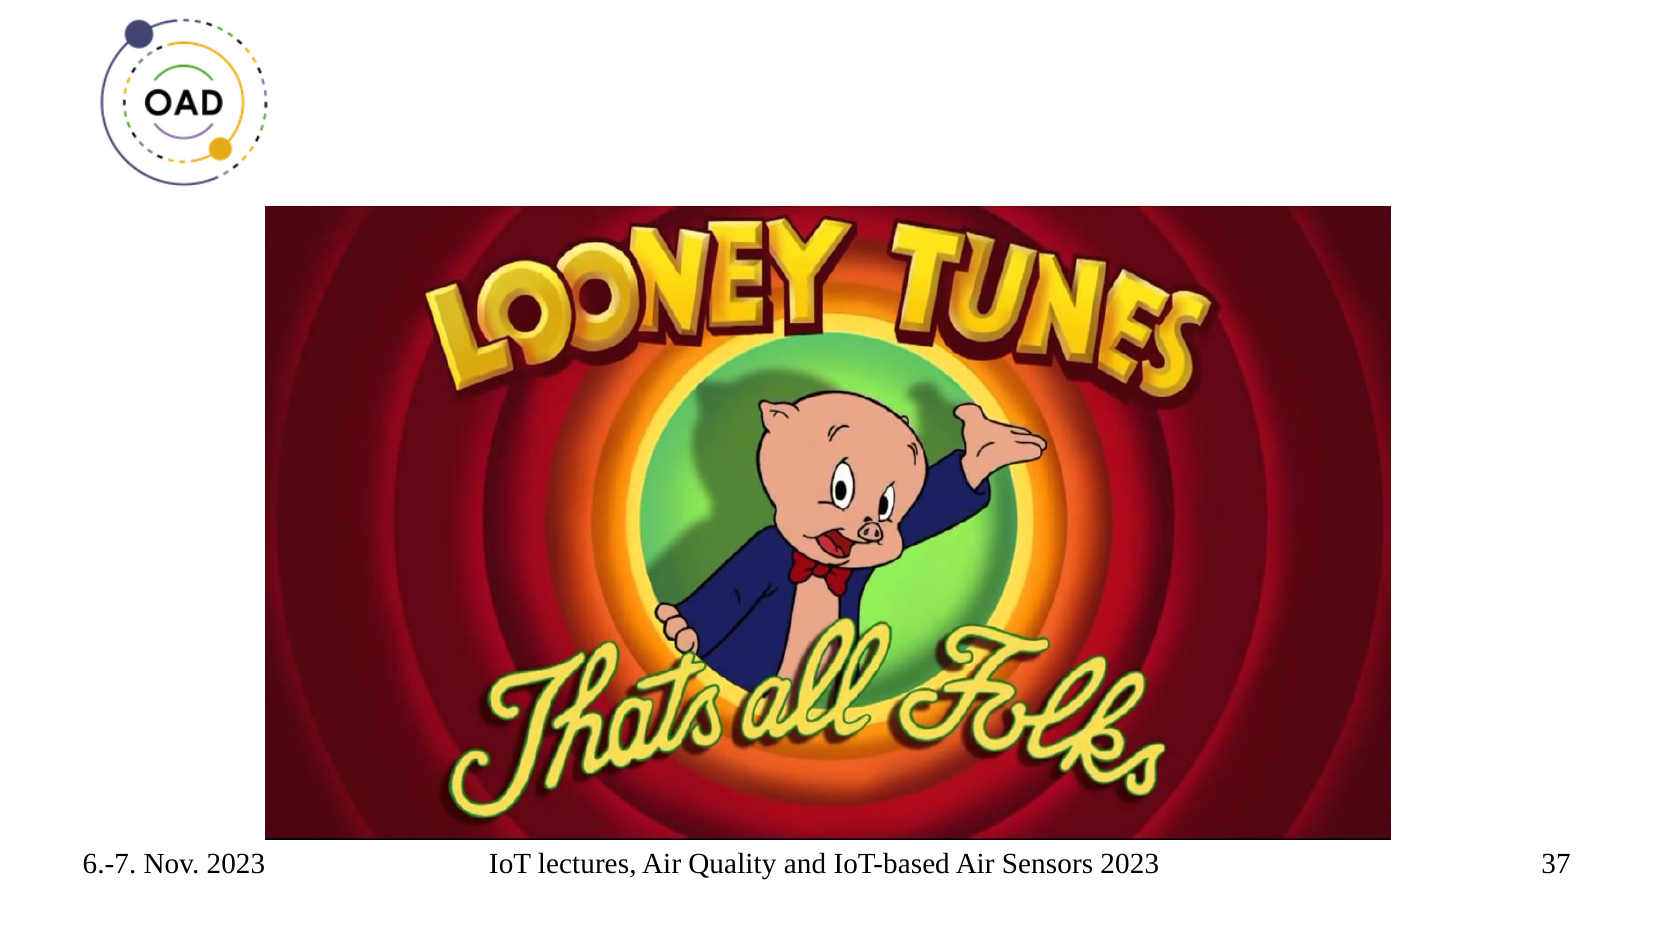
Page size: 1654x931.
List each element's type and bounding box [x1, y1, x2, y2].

picture [59, 4, 1391, 840]
